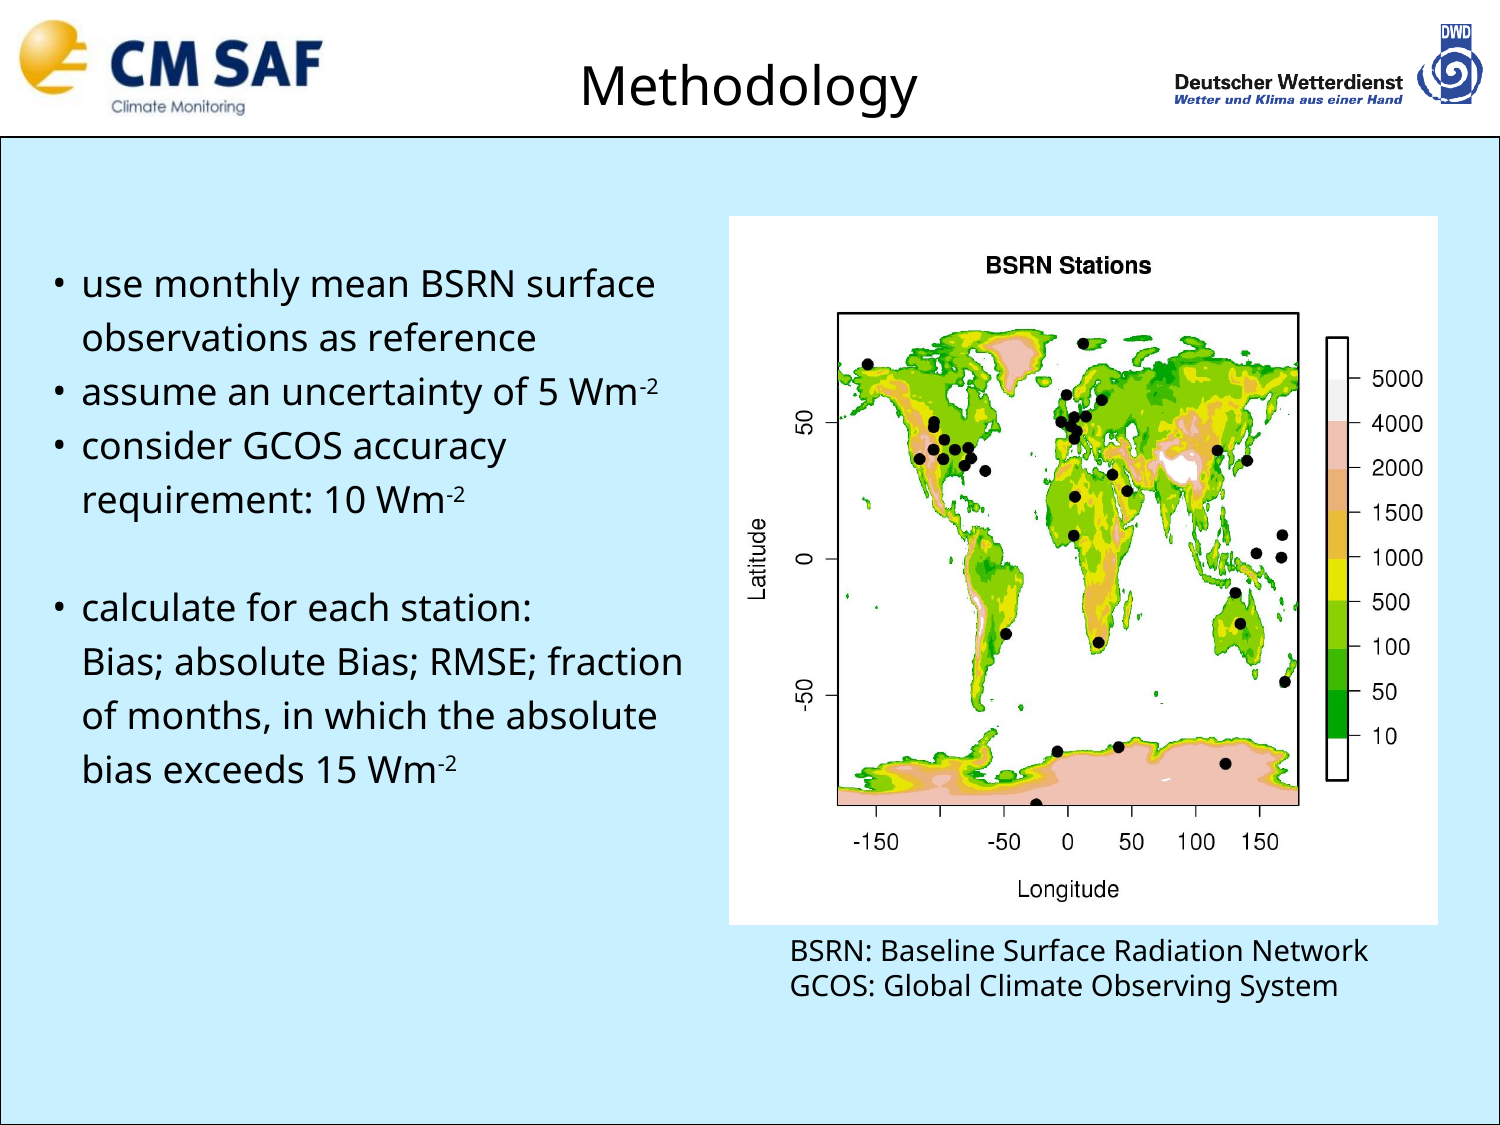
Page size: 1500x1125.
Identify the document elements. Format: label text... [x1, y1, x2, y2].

picture [1175, 24, 1483, 104]
picture [17, 19, 325, 117]
text_box BSRN: Baseline Surface Radiation Network GCOS: Global Climate Observing System [774, 925, 1385, 1011]
text_box Methodology [564, 43, 934, 125]
text_box use monthly mean BSRN surface observations as reference assume an uncertainty of 5 Wm-2 consider GCOS accuracy requirement: 10 Wm-2 calculate for each station: Bias; absolute Bias; RMSE; fraction of months, in which the absolute bias exceeds 15 Wm-2 [37, 243, 729, 799]
picture [729, 216, 1438, 925]
